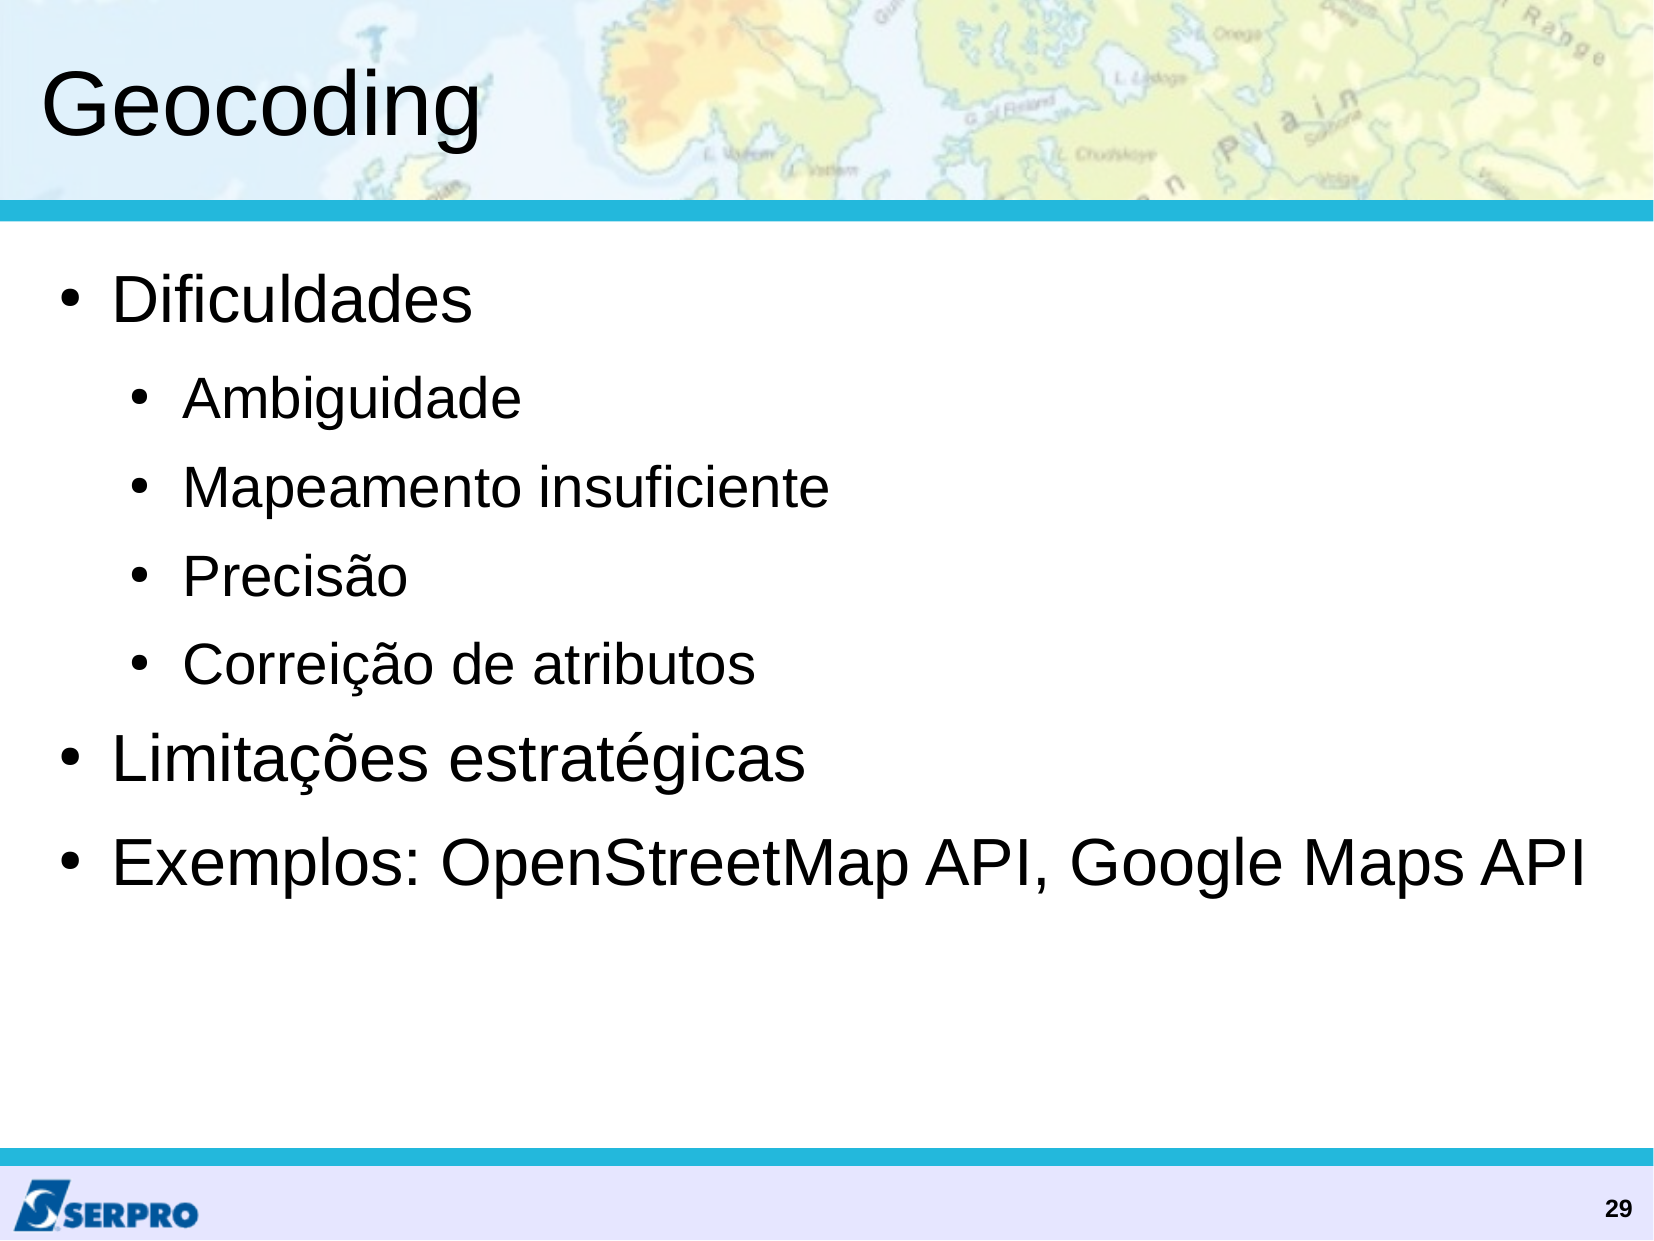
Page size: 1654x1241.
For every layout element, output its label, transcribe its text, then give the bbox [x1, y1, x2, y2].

picture [10, 1177, 201, 1235]
title Geocoding [40, 49, 1614, 159]
list Dificuldades Ambiguidade Mapeamento insuficiente Precisão Correição de atributos Limitações estratégicas Exemplos: OpenStreetMap API, Google Maps API [40, 261, 1616, 1081]
